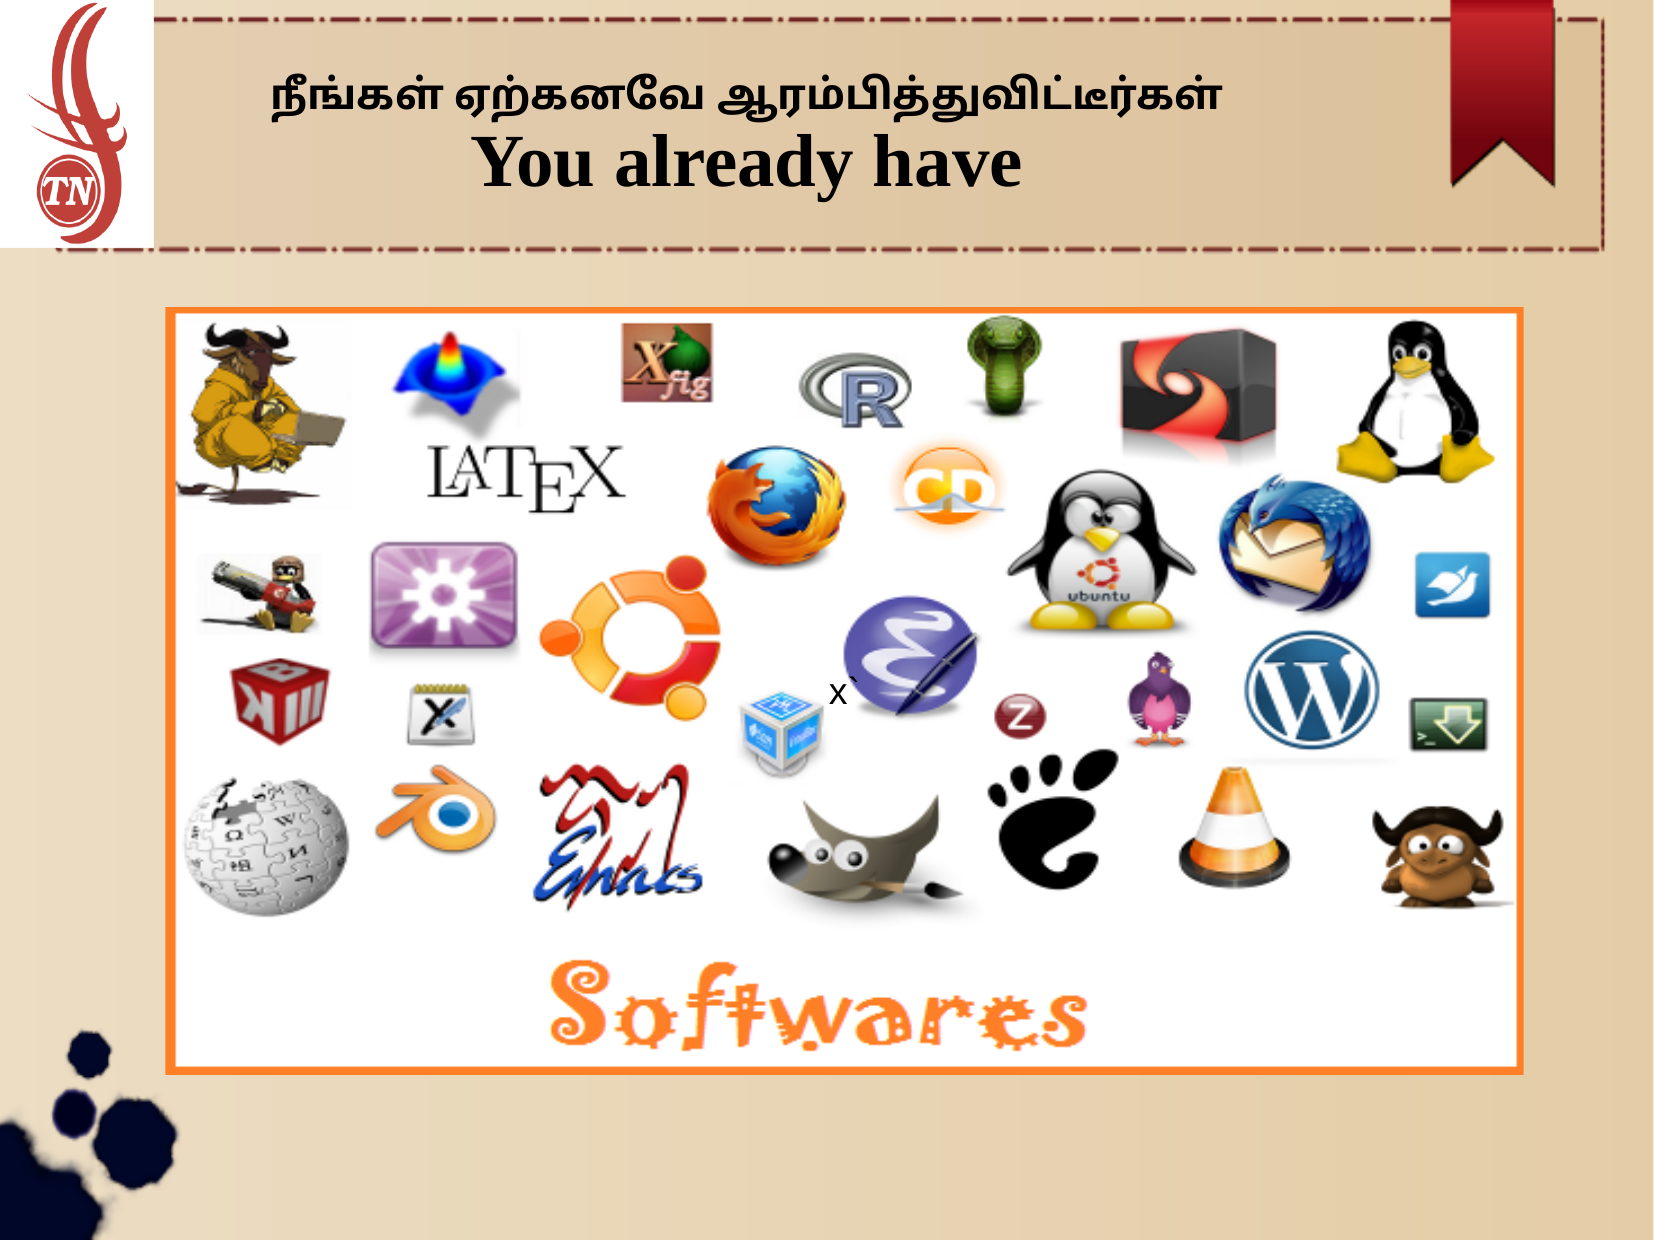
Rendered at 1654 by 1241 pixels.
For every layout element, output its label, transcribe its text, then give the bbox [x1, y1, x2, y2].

title நீங்கள் ஏற்கனவே ஆரம்பித்துவிட்டீர்கள் You already have [82, 0, 1412, 291]
text_box x` [165, 307, 1524, 1075]
picture [0, 0, 1654, 1240]
